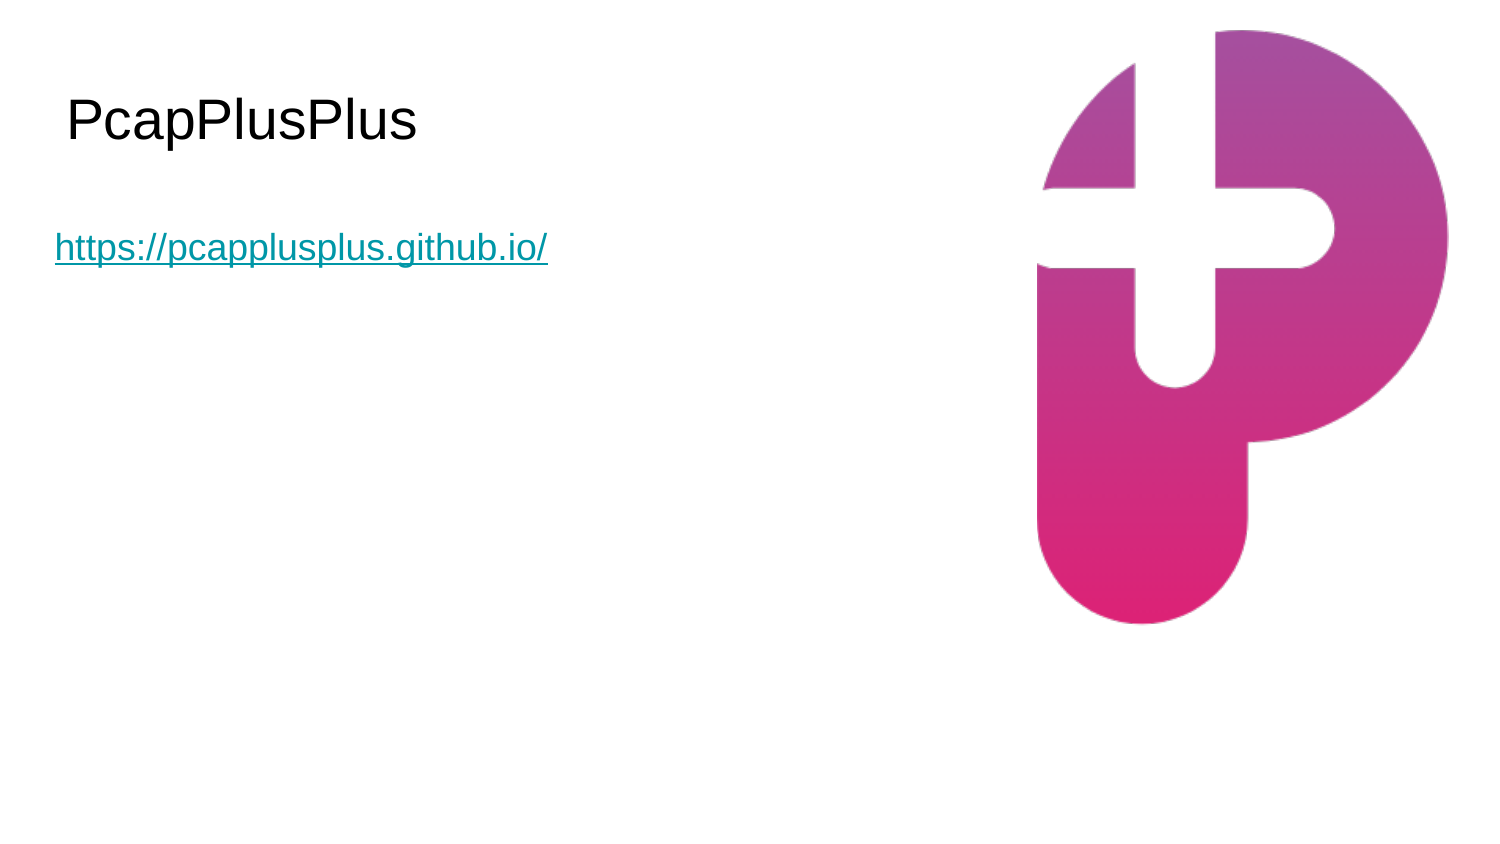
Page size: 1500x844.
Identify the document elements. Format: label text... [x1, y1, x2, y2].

list https://pcapplusplus.github.io/ [39, 205, 1438, 766]
title PcapPlusPlus [51, 72, 1037, 167]
picture [1037, 29, 1449, 627]
